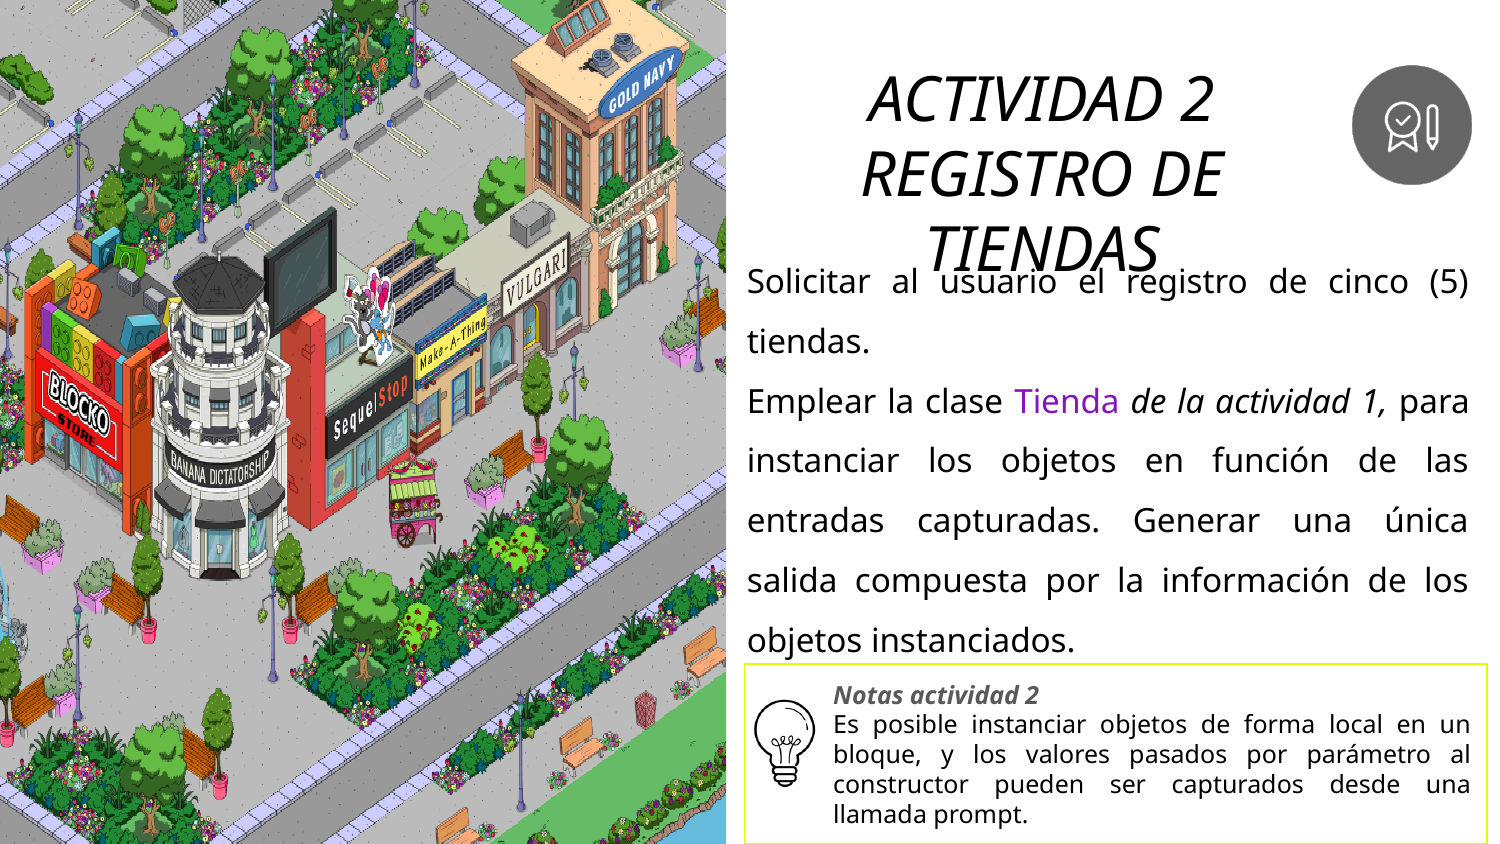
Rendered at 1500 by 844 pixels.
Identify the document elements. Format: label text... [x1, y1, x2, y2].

picture [1352, 65, 1472, 185]
text_box Notas actividad 2 Es posible instanciar objetos de forma local en un bloque, y los valores pasados por parámetro al constructor pueden ser capturados desde una llamada prompt. [744, 664, 1487, 844]
picture [750, 695, 817, 788]
text_box ACTIVIDAD 2 REGISTRO DE TIENDAS [731, 43, 1353, 206]
text_box Solicitar al usuario el registro de cinco (5) tiendas. Emplear la clase Tienda de la actividad 1, para instanciar los objetos en función de las entradas capturadas. Generar una única salida compuesta por la información de los objetos instanciados. [731, 225, 1485, 797]
picture [0, 0, 727, 844]
